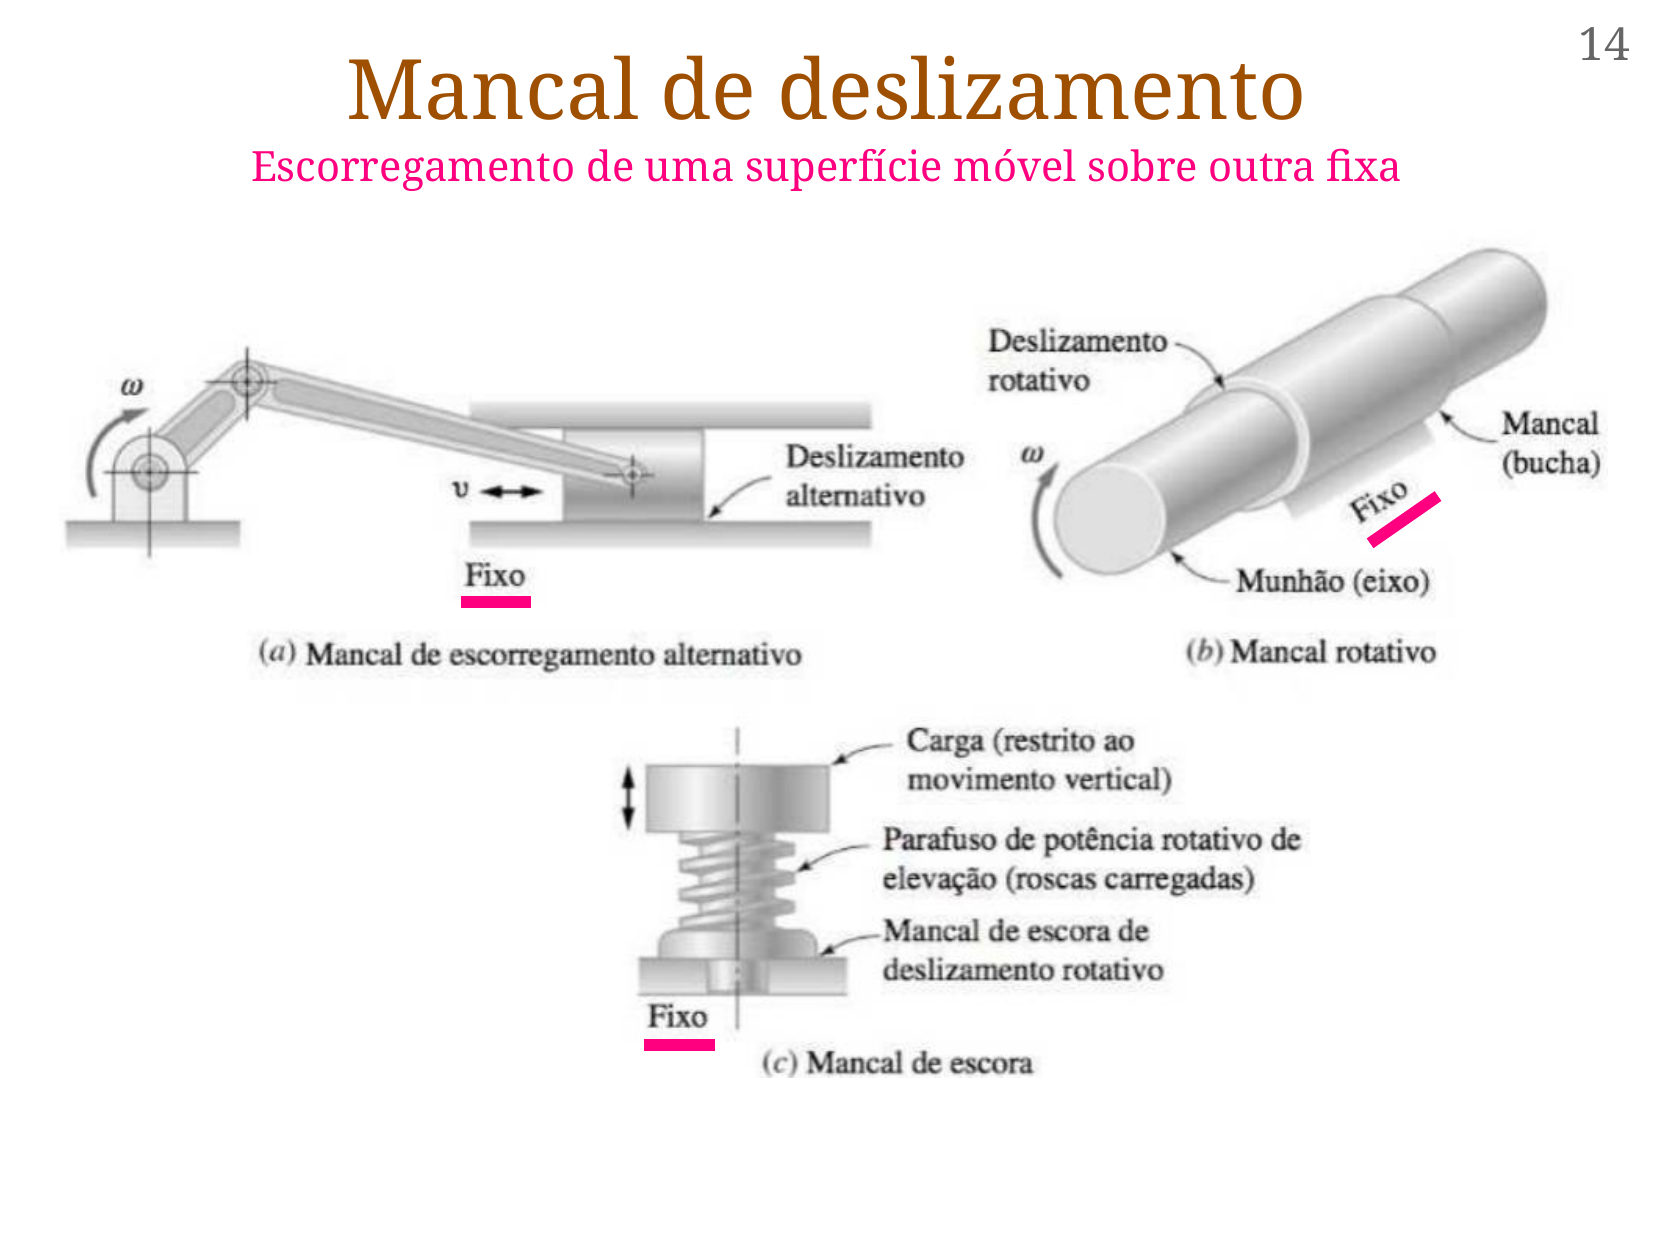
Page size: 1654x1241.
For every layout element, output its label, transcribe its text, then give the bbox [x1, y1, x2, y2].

text_box Escorregamento de uma superfície móvel sobre outra fixa [29, 128, 1625, 201]
picture [59, 230, 1608, 1078]
title Mancal de deslizamento [59, 29, 1595, 128]
